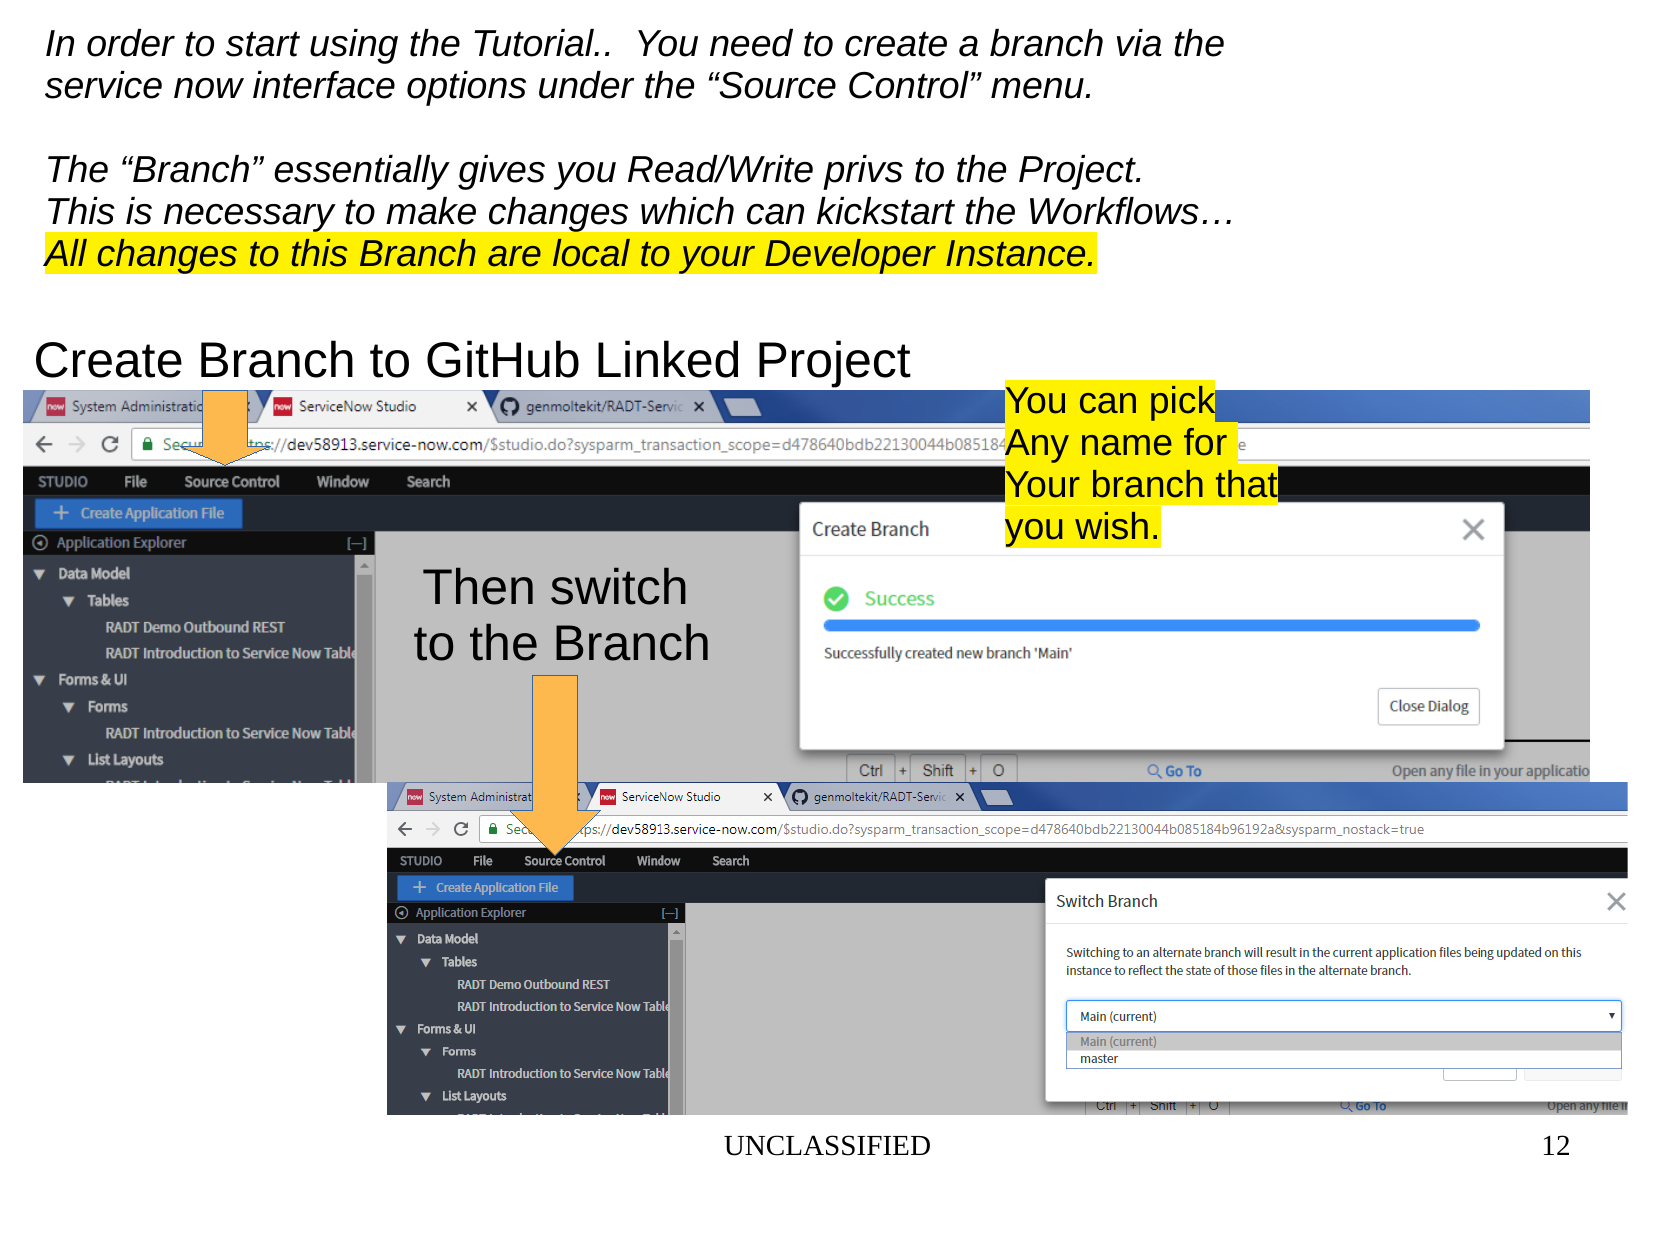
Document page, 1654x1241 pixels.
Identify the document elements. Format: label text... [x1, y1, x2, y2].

text_box [180, 390, 271, 466]
picture [23, 390, 1628, 1115]
text_box [510, 675, 601, 856]
text_box In order to start using the Tutorial.. You need to create a branch via the service now interface options under the “Source Control” menu. The “Branch” essentially gives you Read/Write privs to the Project. This is necessary to make changes which can kickstart the Workflows… All changes to this Branch are local to your Developer Instance. [30, 15, 1306, 282]
title Then switch to the Branch [405, 559, 721, 671]
text_box You can pick Any name for Your branch that you wish. [990, 372, 1306, 556]
title Create Branch to GitHub Linked Project [15, 330, 931, 391]
